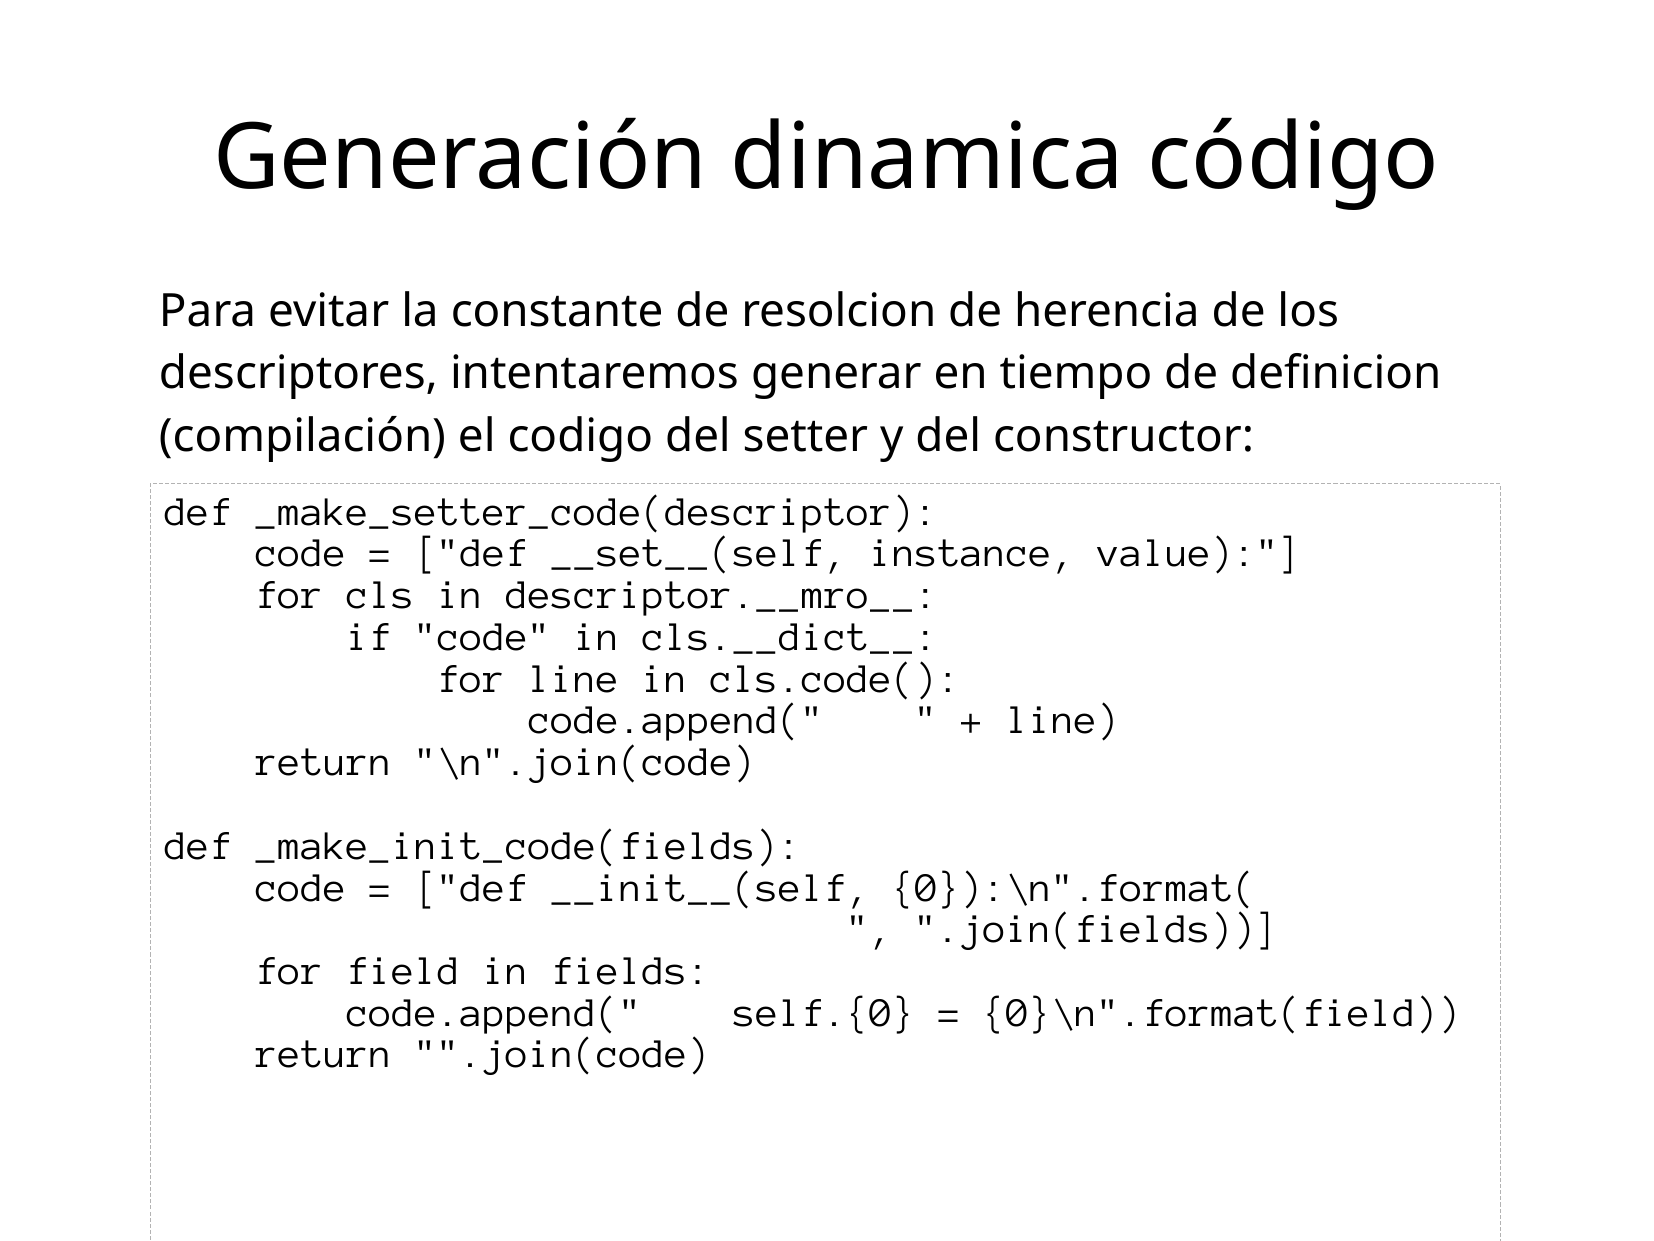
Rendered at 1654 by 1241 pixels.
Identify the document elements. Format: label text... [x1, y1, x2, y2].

text_box Para evitar la constante de resolcion de herencia de los descriptores, intentaremos generar en tiempo de definicion (compilación) el codigo del setter y del constructor: [144, 270, 1495, 447]
text_box def _make_setter_code(descriptor): code = ["def __set__(self, instance, value):"] for cls in descriptor.__mro__: if "code" in cls.__dict__: for line in cls.code(): code.append(" " + line) return "\n".join(code) def _make_init_code(fields): code = ["def __init__(self, {0}):\n".format( ", ".join(fields))] for field in fields: code.append(" self.{0} = {0}\n".format(field)) return "".join(code) [150, 483, 1501, 1083]
title Generación dinamica código [82, 49, 1571, 257]
